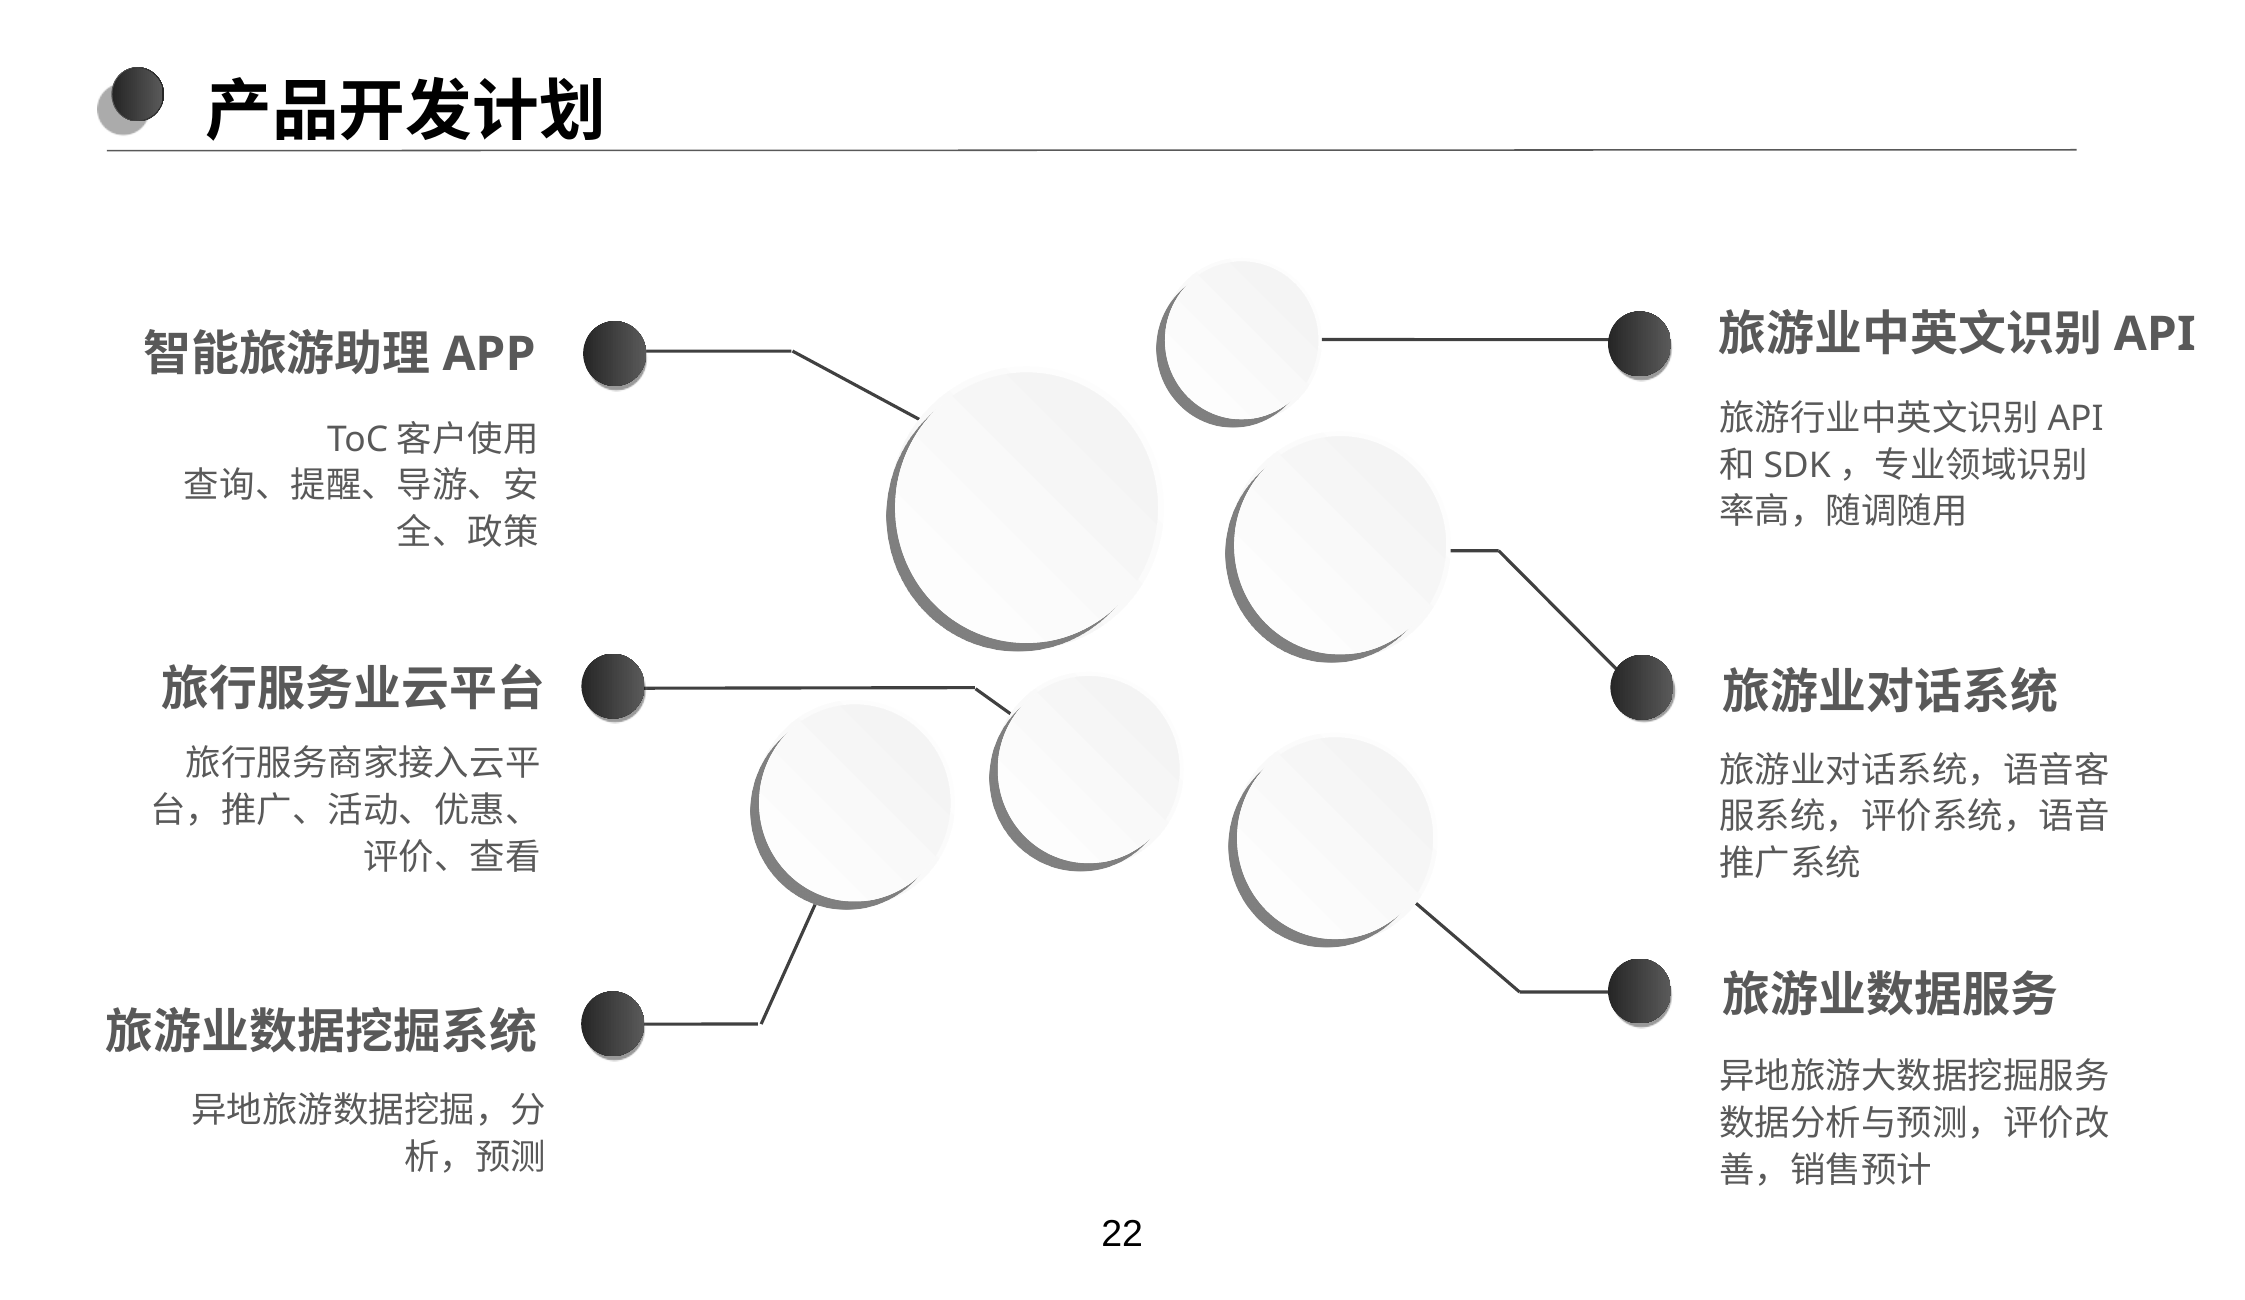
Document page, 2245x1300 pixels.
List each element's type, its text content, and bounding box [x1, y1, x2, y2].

text_box 旅行服务商家接入云平台，推广、活动、优惠、评价、查看 [116, 724, 564, 883]
text_box 产品开发计划 [436, 112, 452, 122]
text_box [111, 67, 164, 122]
text_box [1608, 958, 1672, 1024]
text_box 旅游业数据服务 [1694, 951, 2088, 1032]
text_box 产品开发计划 [188, 59, 579, 122]
text_box [581, 653, 645, 719]
text_box [889, 366, 1164, 650]
text_box [581, 991, 645, 1057]
text_box [583, 321, 647, 386]
text_box [754, 700, 955, 907]
text_box 旅游业数据挖掘系统 [70, 988, 561, 1069]
text_box 22 [1086, 1204, 1158, 1262]
text_box 异地旅游数据挖掘，分析，预测 [122, 1071, 569, 1230]
text_box [1161, 258, 1322, 423]
text_box 旅游业中英文识别API [1694, 290, 2220, 371]
text_box 旅游业对话系统 [1694, 649, 2088, 730]
text_box [993, 671, 1184, 868]
text_box [1232, 732, 1438, 944]
text_box [1608, 311, 1672, 377]
text_box 智能旅游助理APP [46, 311, 559, 392]
text_box 异地旅游大数据挖掘服务 数据分析与预测，评价改善，销售预计 [1696, 1037, 2144, 1149]
text_box 产品开发计划 [229, 92, 250, 103]
text_box 产品开发计划 [364, 89, 380, 105]
text_box 旅游行业中英文识别API和SDK，专业领域识别率高，随调随用 [1696, 379, 2144, 538]
text_box 产品开发计划 [362, 113, 380, 122]
text_box [1229, 431, 1451, 660]
text_box [1610, 654, 1674, 720]
text_box 旅行服务业云平台 [121, 646, 569, 726]
text_box ToC客户使用 查询、提醒、导游、安全、政策 [114, 399, 562, 559]
text_box 旅游业对话系统，语音客服系统，评价系统，语音推广系统 [1696, 730, 2144, 890]
